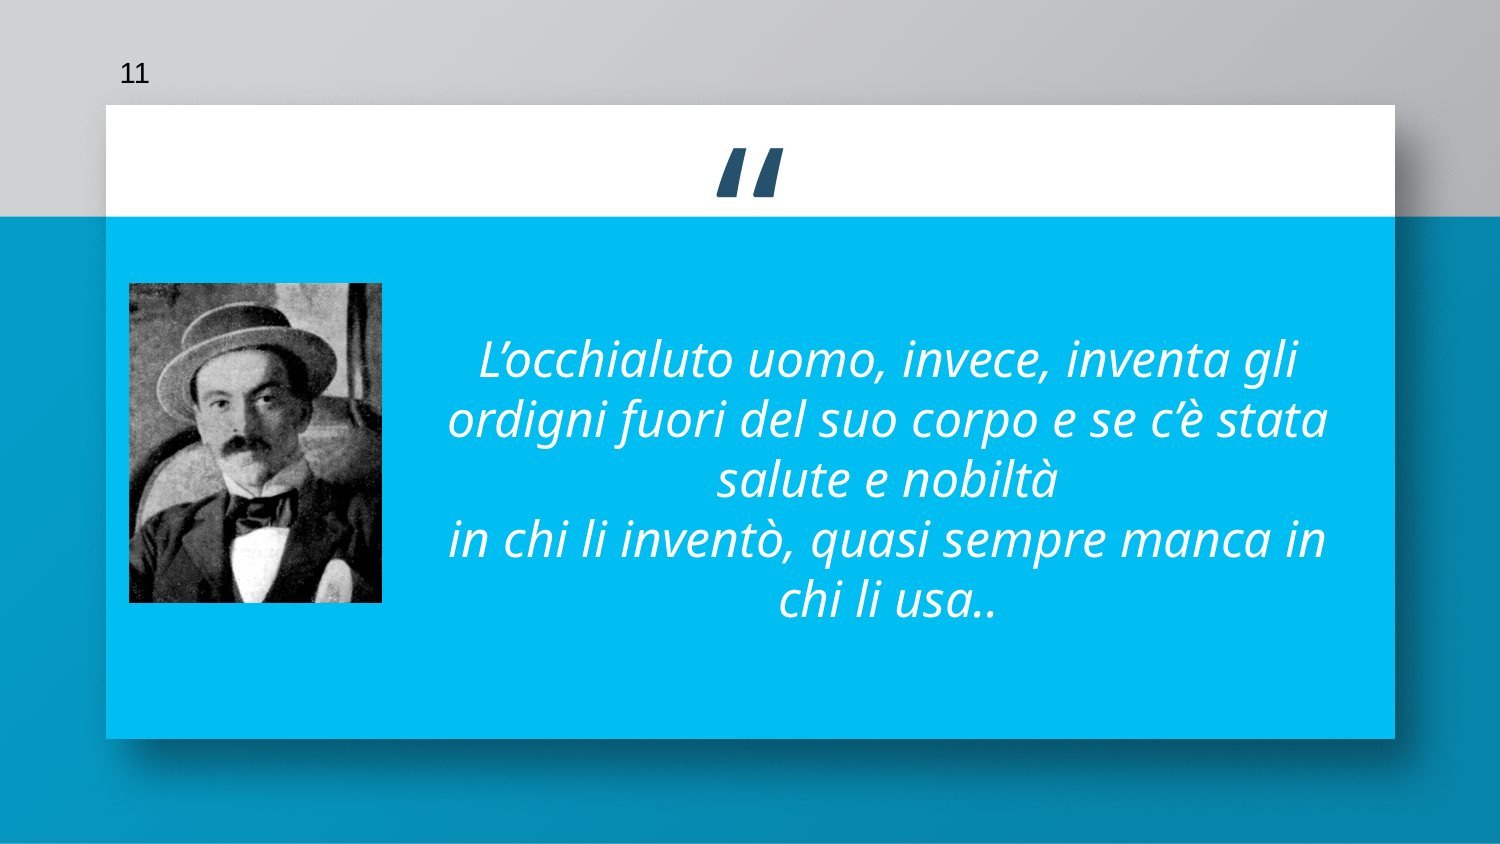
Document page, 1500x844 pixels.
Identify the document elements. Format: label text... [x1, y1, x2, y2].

list L’occhialuto uomo, invece, inventa gli ordigni fuori del suo corpo e se c’è stata salute e nobiltà in chi li inventò, quasi sempre manca in chi li usa.. [401, 216, 1376, 738]
picture [130, 284, 381, 602]
picture [0, 0, 1500, 216]
slide_number <numero> [104, 0, 1395, 105]
